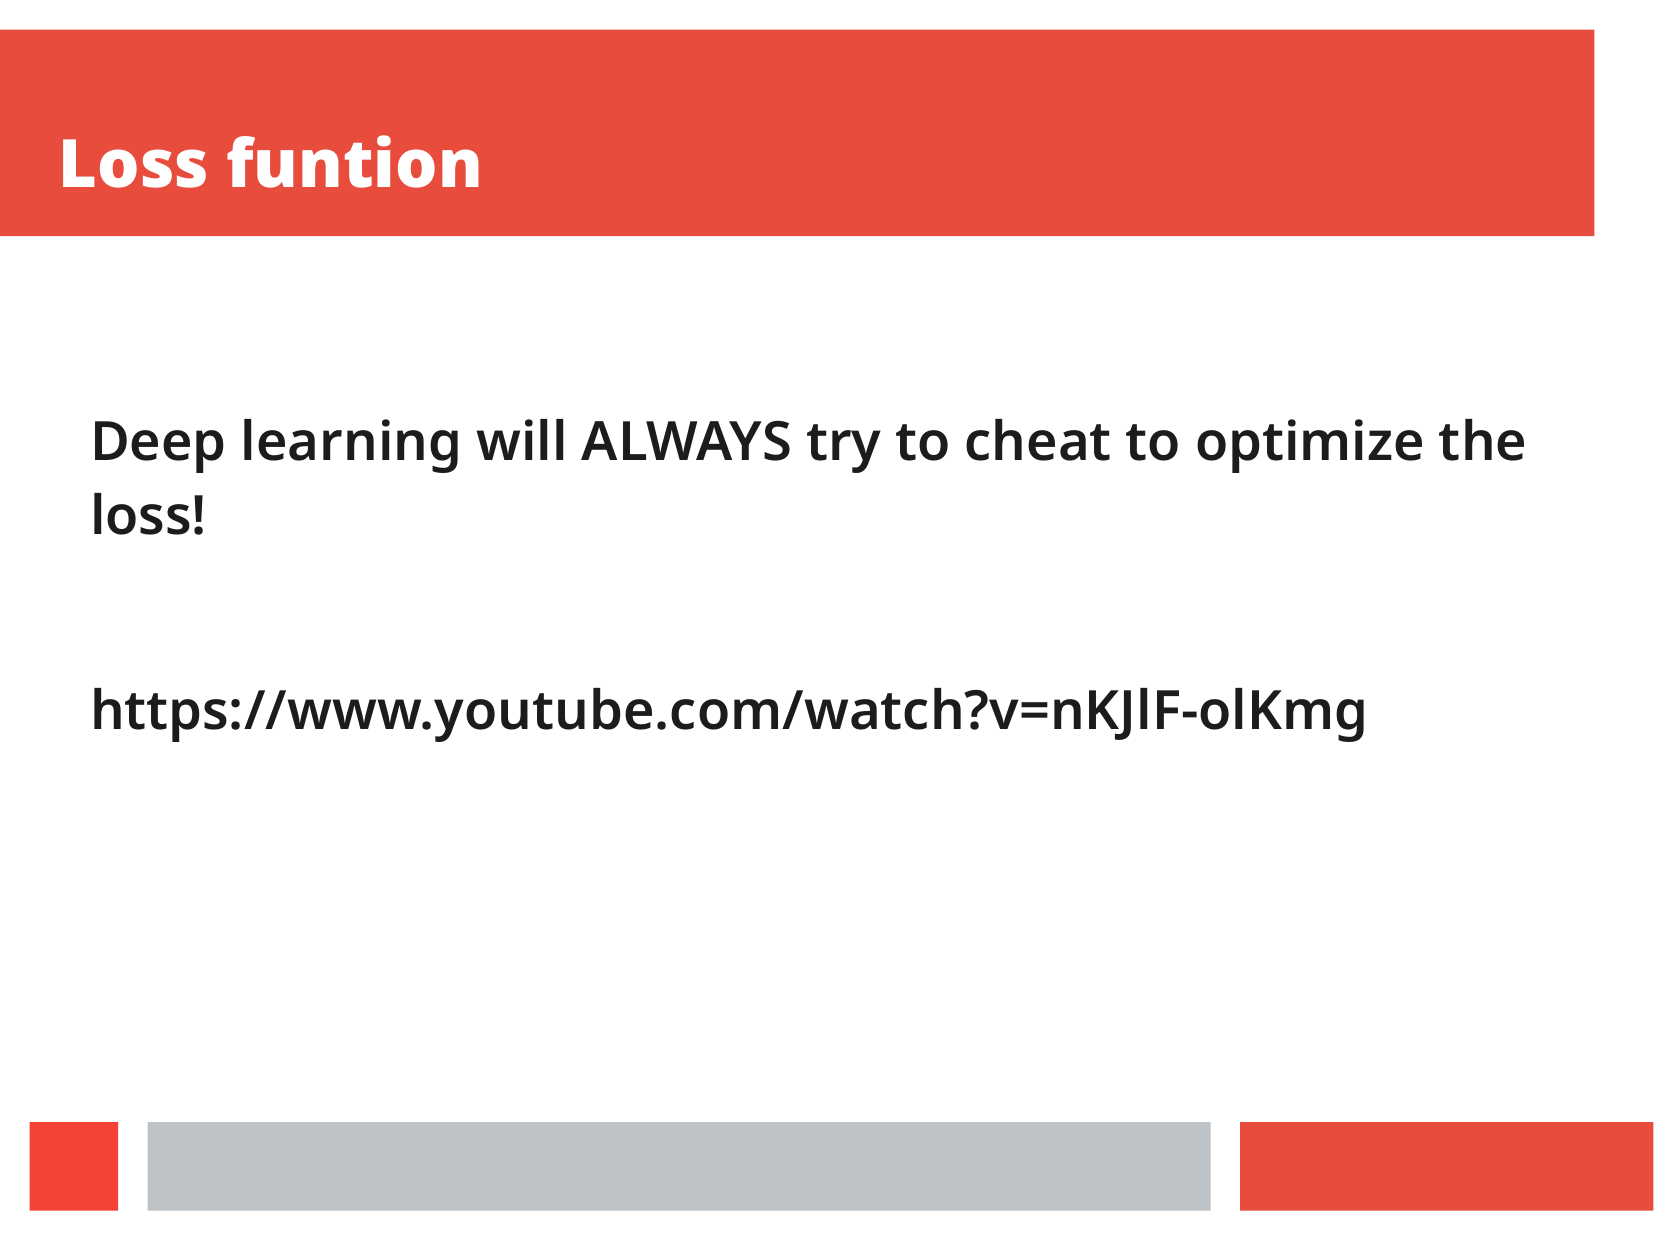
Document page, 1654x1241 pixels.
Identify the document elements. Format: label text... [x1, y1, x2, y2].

list Deep learning will ALWAYS try to cheat to optimize the loss! https://www.youtube.com/watch?v=nKJlF-olKmg [90, 402, 1596, 1171]
title Loss funtion [59, 59, 1595, 207]
